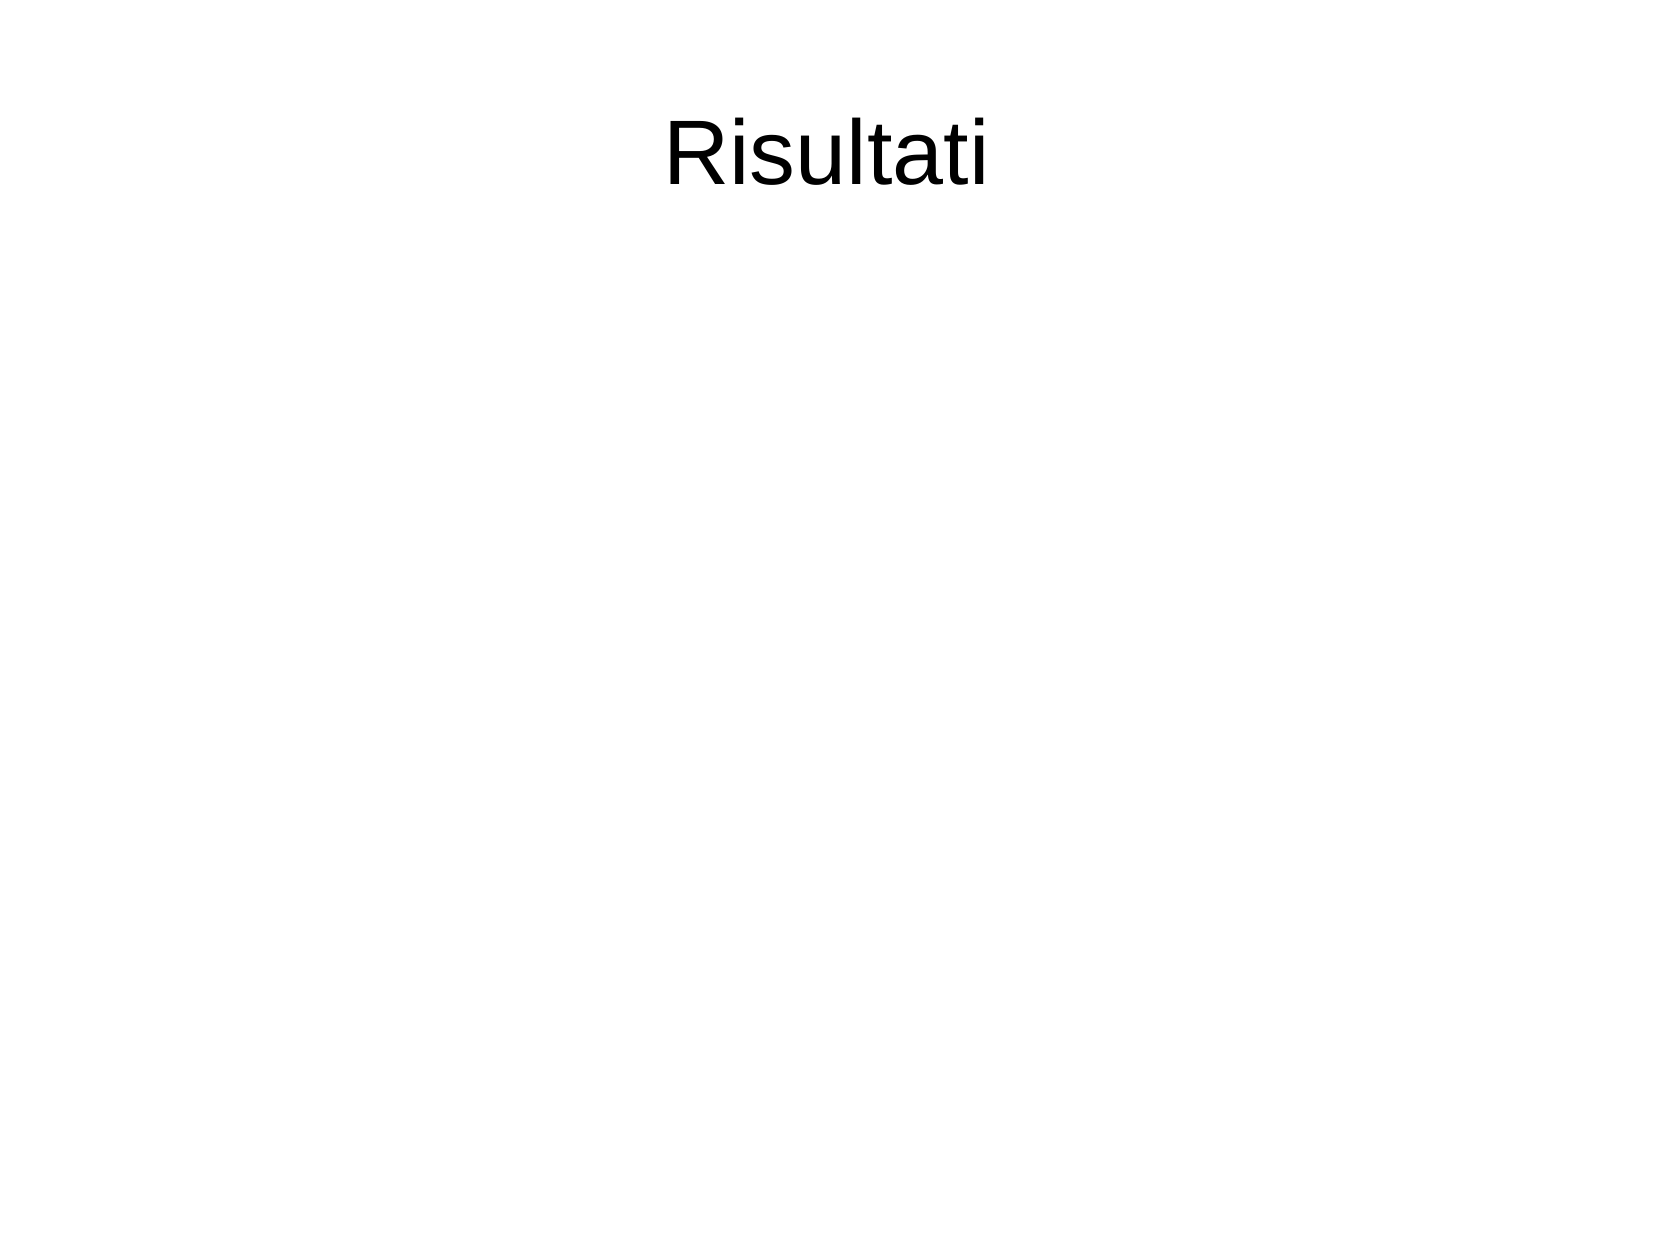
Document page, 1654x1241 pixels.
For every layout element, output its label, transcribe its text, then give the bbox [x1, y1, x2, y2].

title Risultati [82, 49, 1571, 257]
